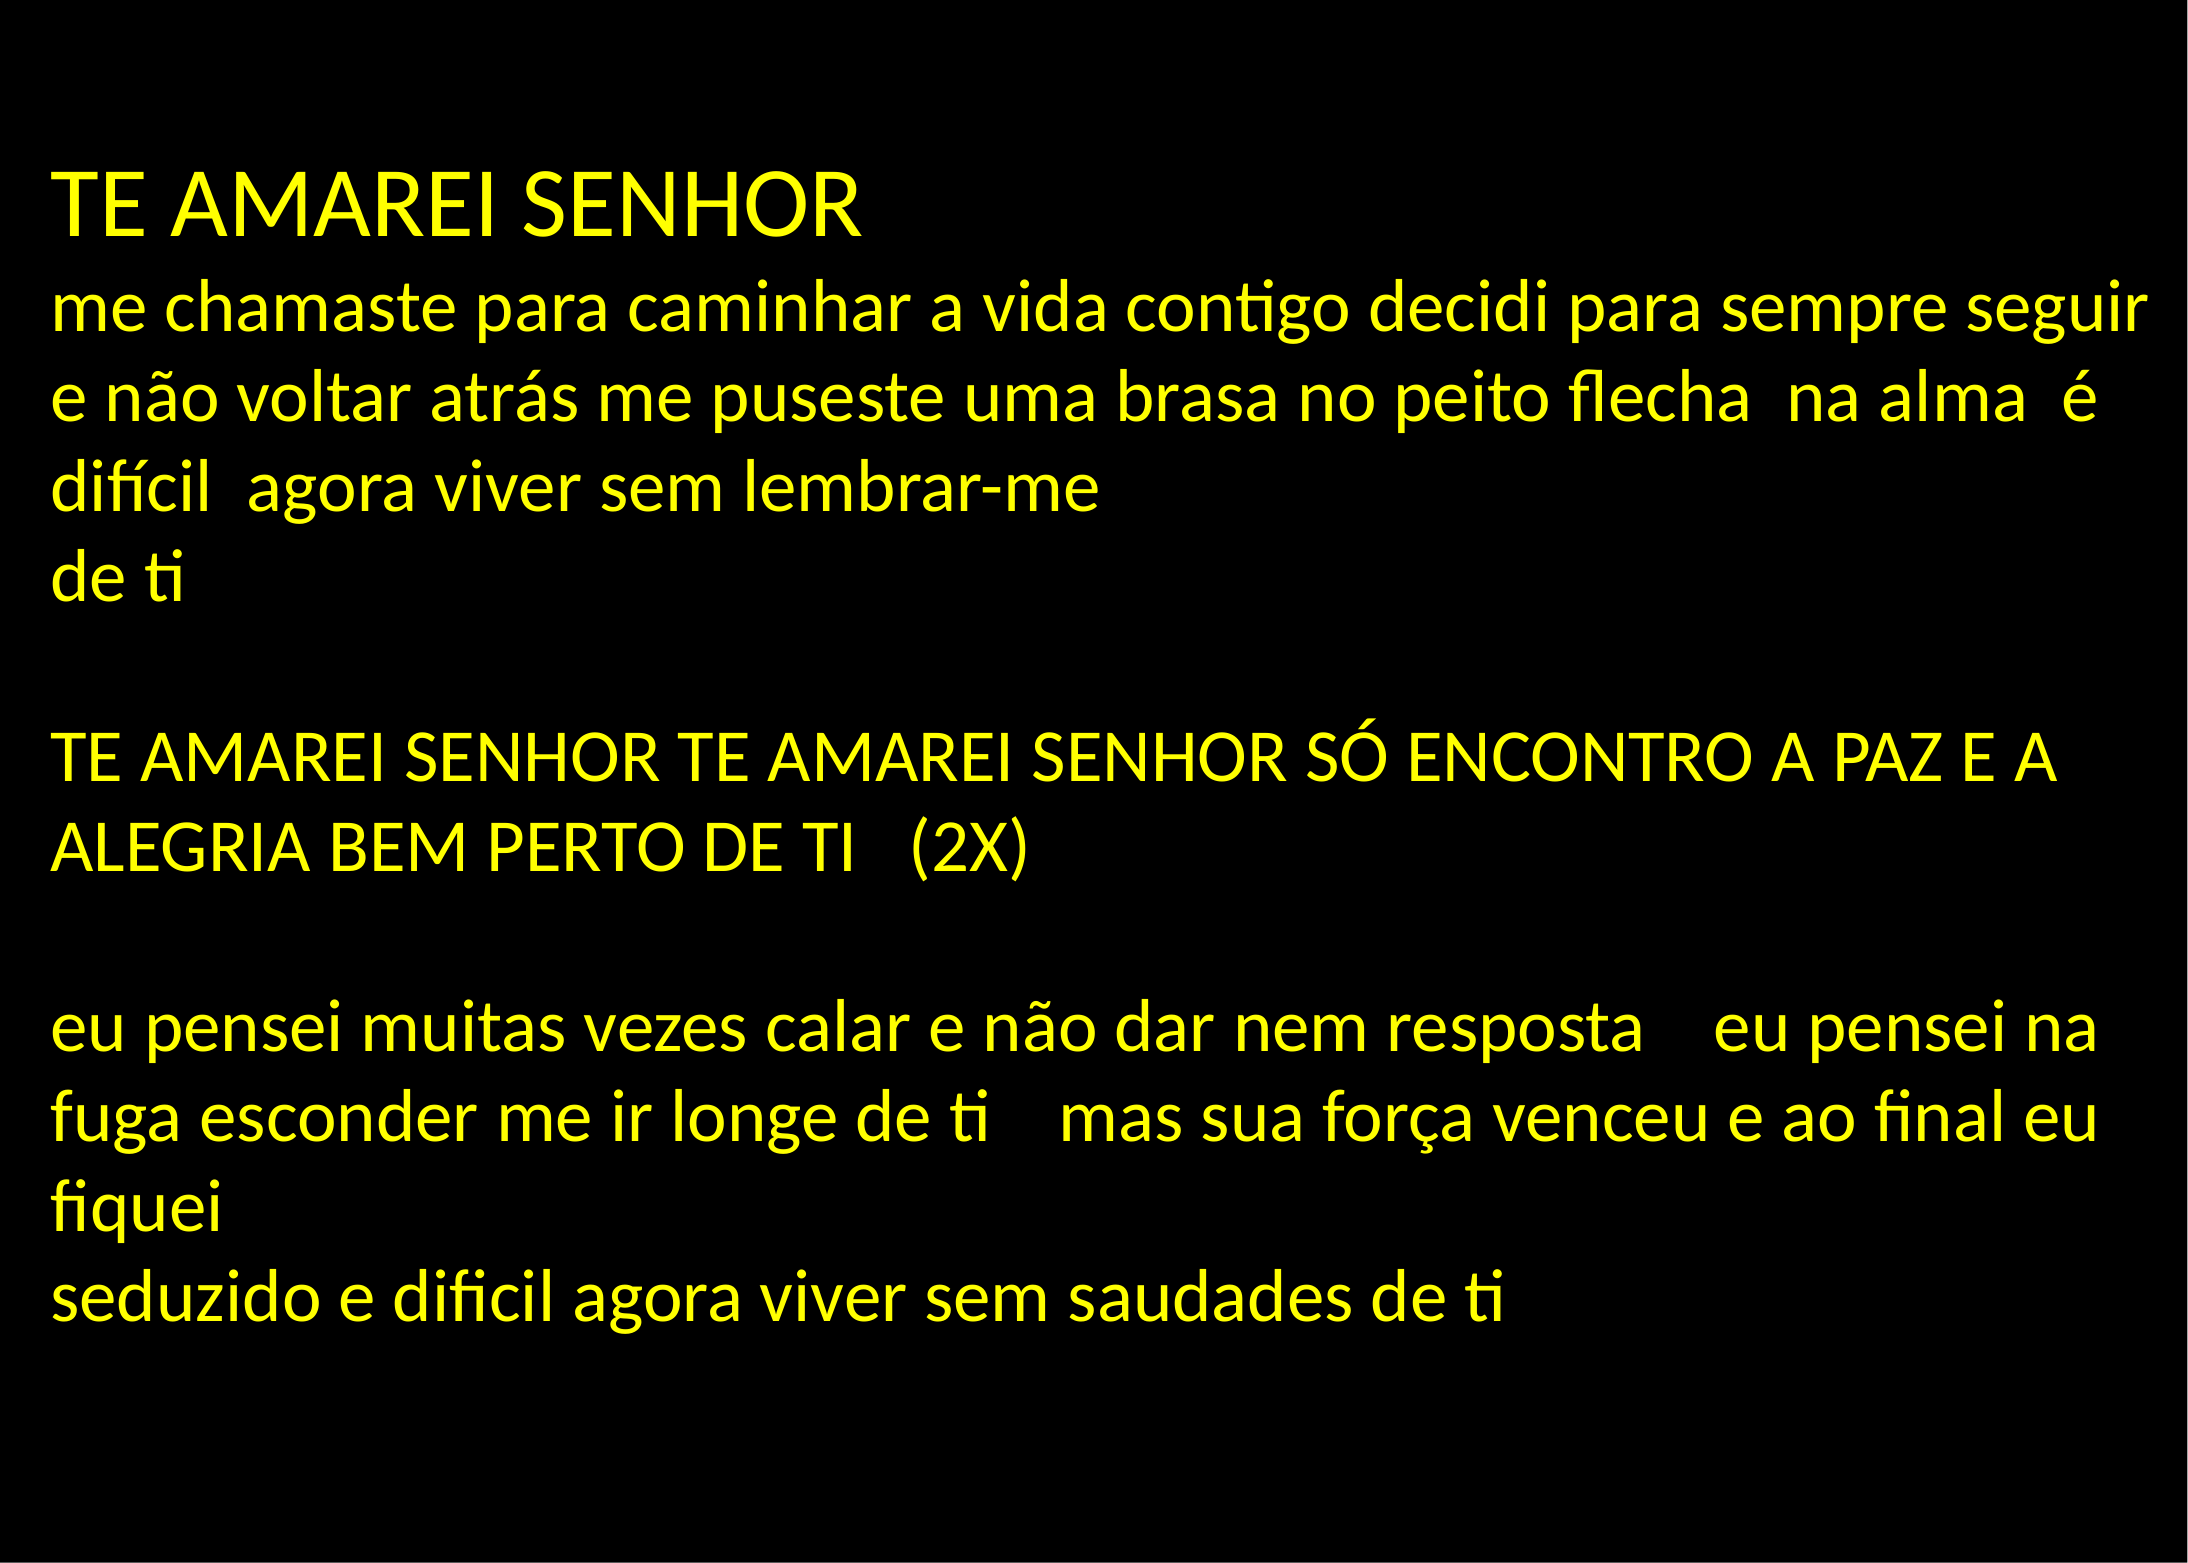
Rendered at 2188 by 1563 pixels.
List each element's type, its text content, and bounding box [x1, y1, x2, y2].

title TE AMAREI SENHOR me chamaste para caminhar a vida contigo decidi para sempre seguir e não voltar atrás me puseste uma brasa no peito flecha na alma é difícil agora viver sem lembrar-me de ti TE AMAREI SENHOR TE AMAREI SENHOR SÓ ENCONTRO A PAZ E A ALEGRIA BEM PERTO DE TI (2X) eu pensei muitas vezes calar e não dar nem resposta eu pensei na fuga esconder me ir longe de ti mas sua força venceu e ao final eu fiquei seduzido e dificil agora viver sem saudades de ti [0, 0, 2188, 1563]
